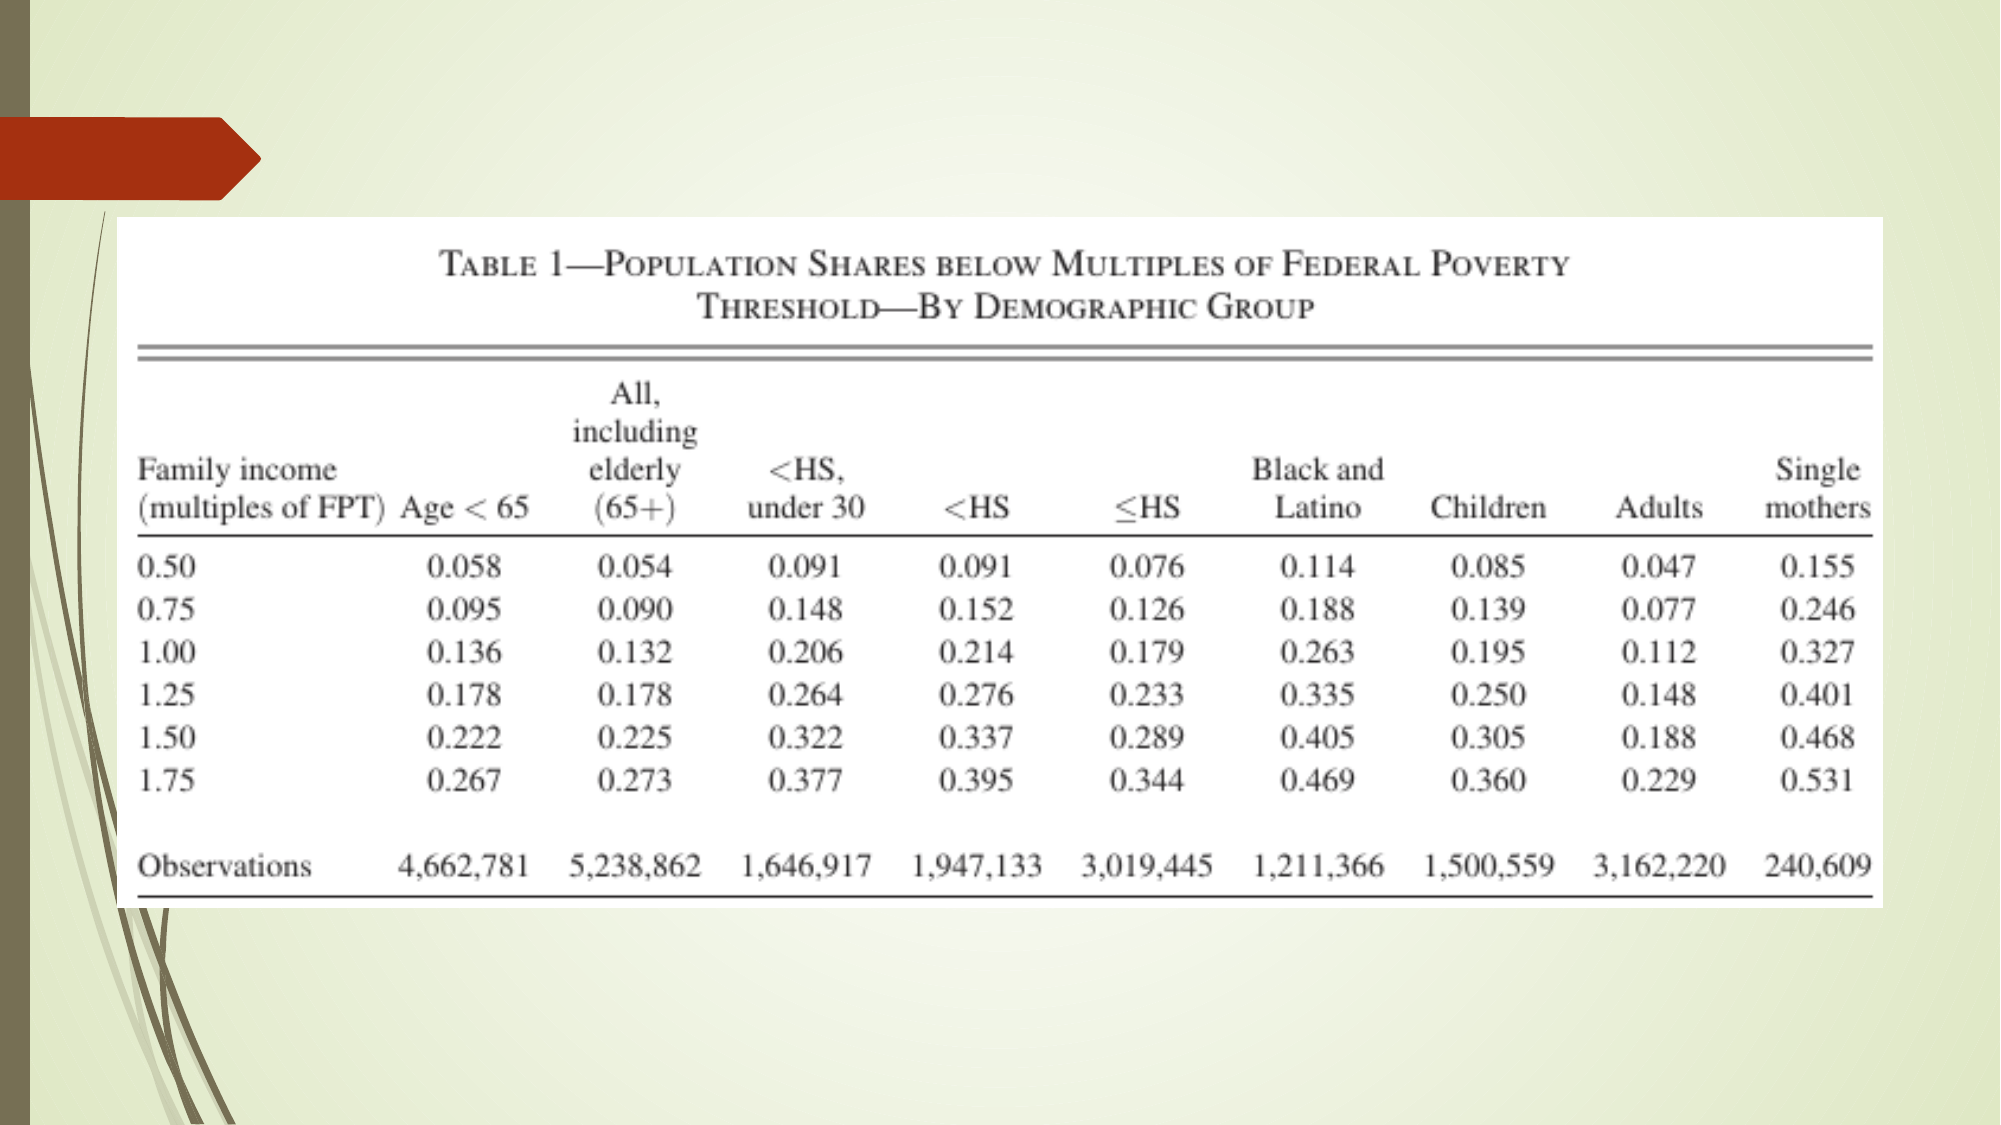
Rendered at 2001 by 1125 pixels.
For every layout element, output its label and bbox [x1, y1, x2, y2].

picture [117, 217, 1883, 908]
